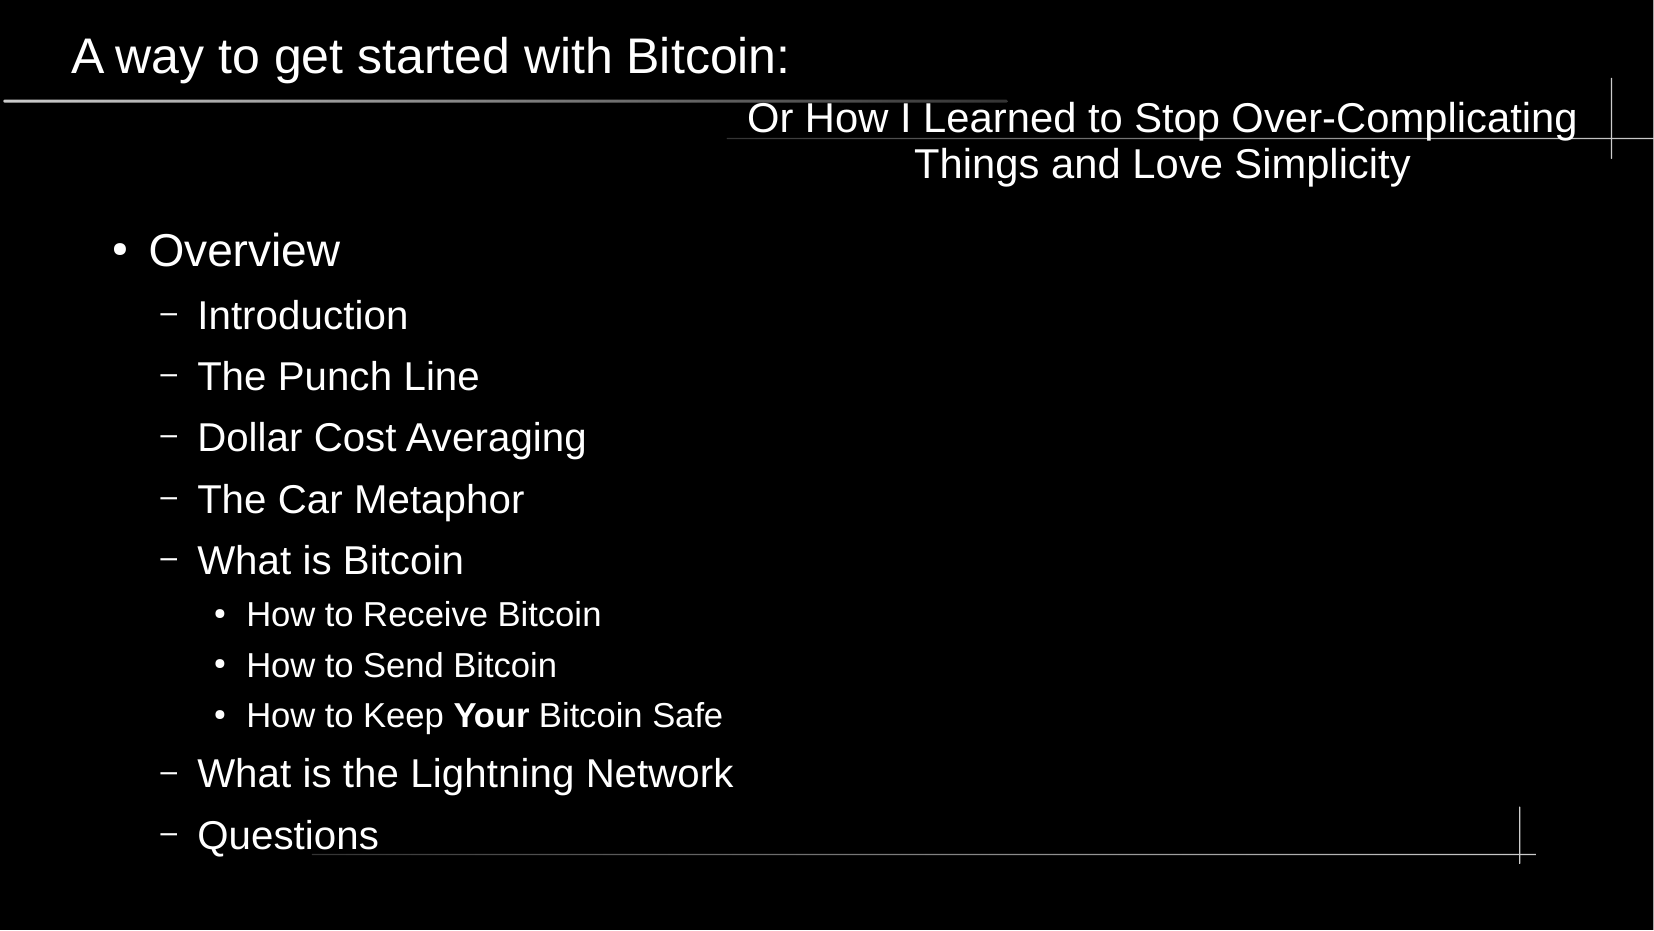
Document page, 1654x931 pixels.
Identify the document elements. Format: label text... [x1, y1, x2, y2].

title Or How I Learned to Stop Over-Complicating Things and Love Simplicity [712, 94, 1613, 188]
list Overview Introduction The Punch Line Dollar Cost Averaging The Car Metaphor What is Bitcoin How to Receive Bitcoin How to Send Bitcoin How to Keep Your Bitcoin Safe What is the Lightning Network Questions [99, 225, 1538, 863]
title A way to get started with Bitcoin: [0, 0, 1013, 168]
